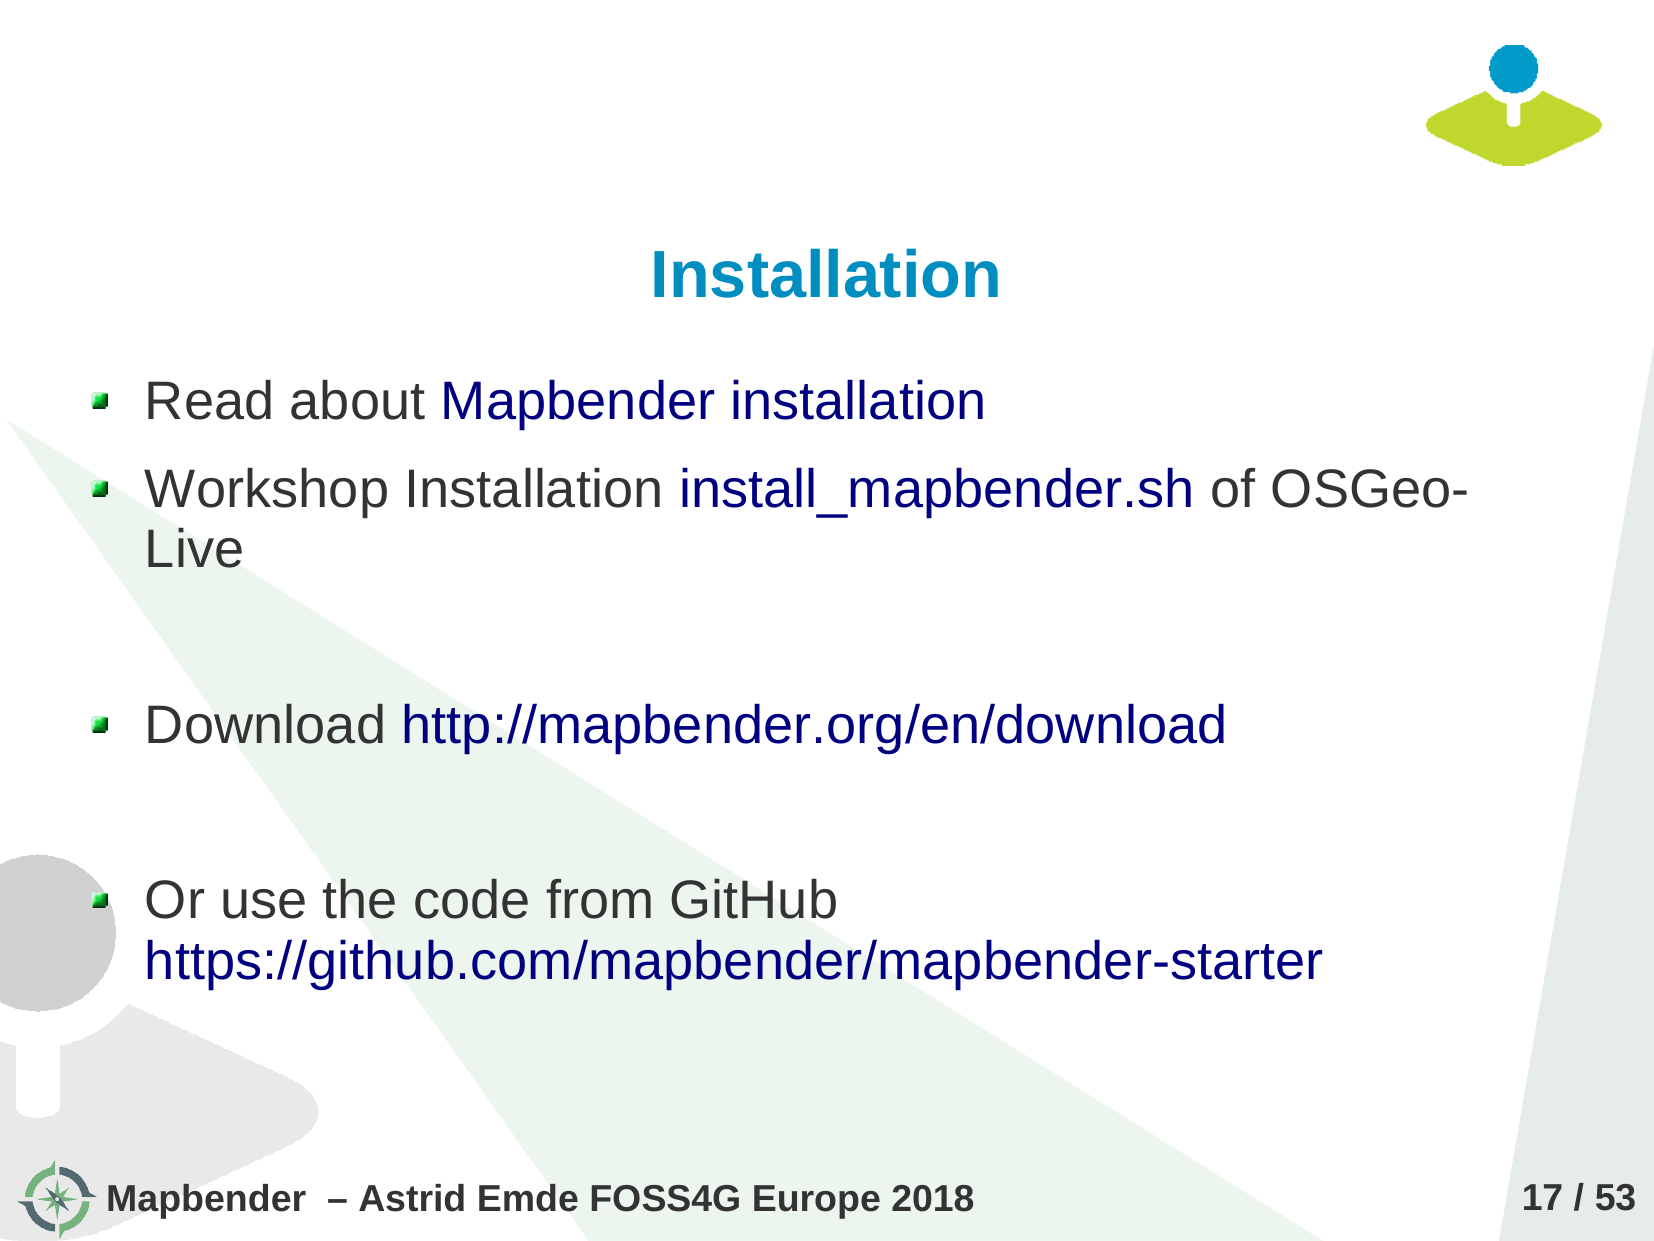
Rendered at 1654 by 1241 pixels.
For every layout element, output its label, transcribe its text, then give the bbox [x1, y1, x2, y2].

picture [1426, 45, 1604, 166]
title Installation [82, 200, 1571, 349]
list Read about Mapbender installation Workshop Installation install_mapbender.sh of OSGeo-Live Download http://mapbender.org/en/download Or use the code from GitHubhttps://github.com/mapbender/mapbender-starter [74, 370, 1563, 1234]
picture [16, 1158, 98, 1240]
